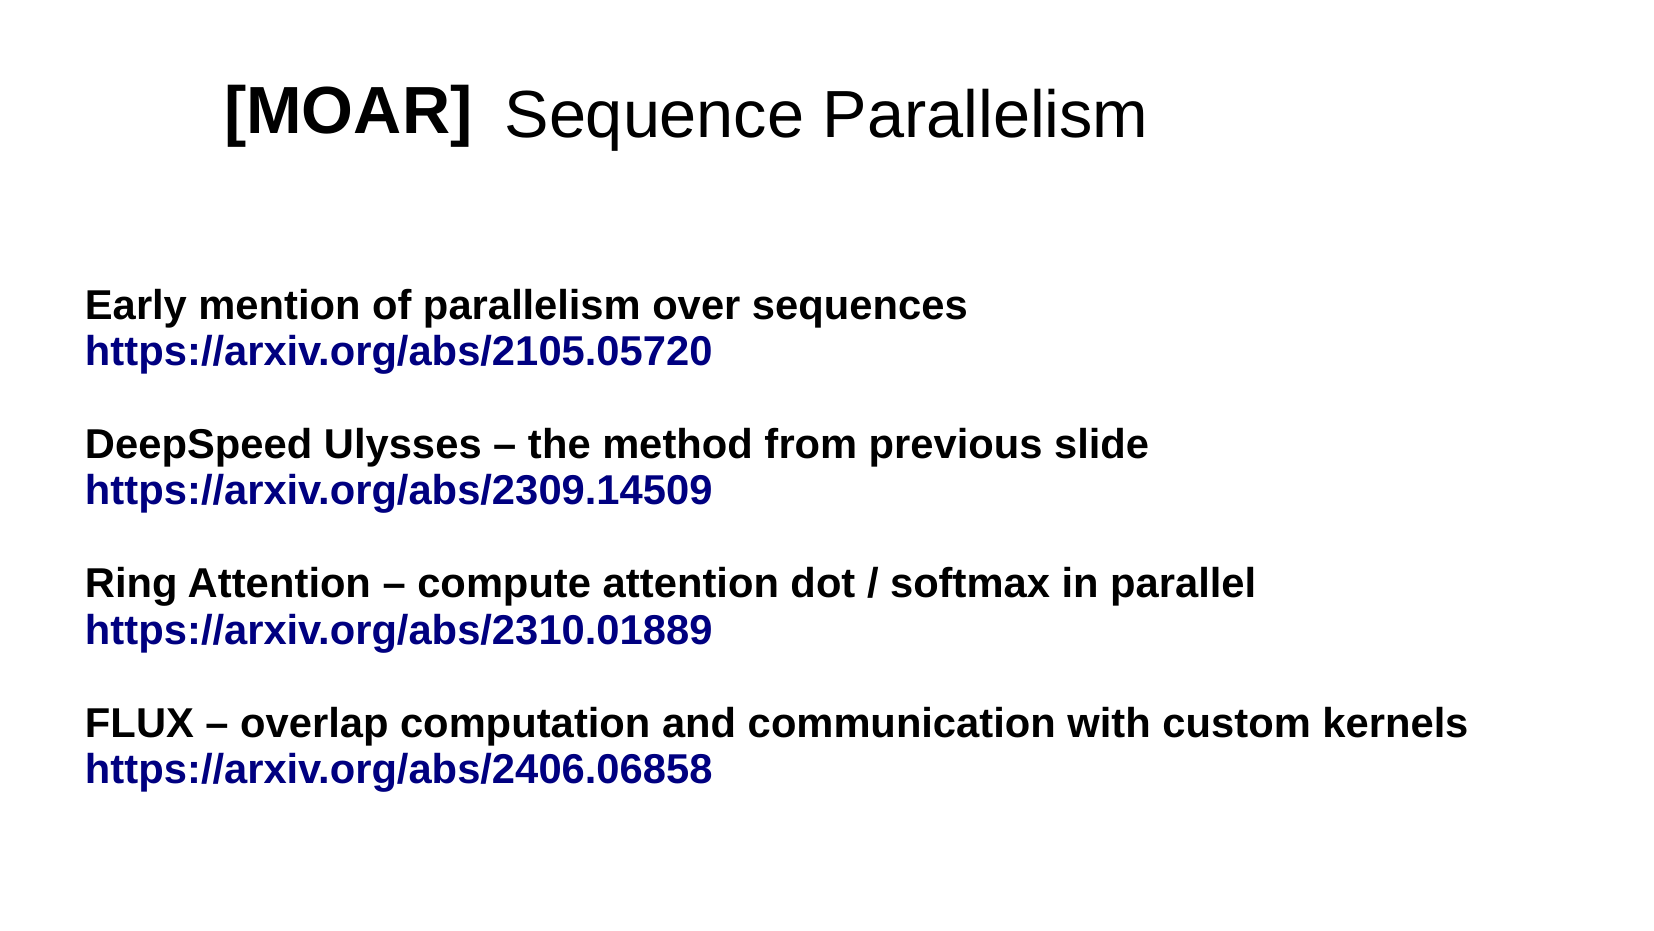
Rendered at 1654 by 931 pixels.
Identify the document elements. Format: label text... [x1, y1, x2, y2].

text_box Early mention of parallelism over sequences https://arxiv.org/abs/2105.05720 DeepSpeed Ulysses – the method from previous slide https://arxiv.org/abs/2309.14509 Ring Attention – compute attention dot / softmax in parallel https://arxiv.org/abs/2310.01889 FLUX – overlap computation and communication with custom kernelshttps://arxiv.org/abs/2406.06858 [70, 274, 1516, 801]
text_box [MOAR] [170, 66, 527, 156]
title Sequence Parallelism [82, 37, 1571, 193]
